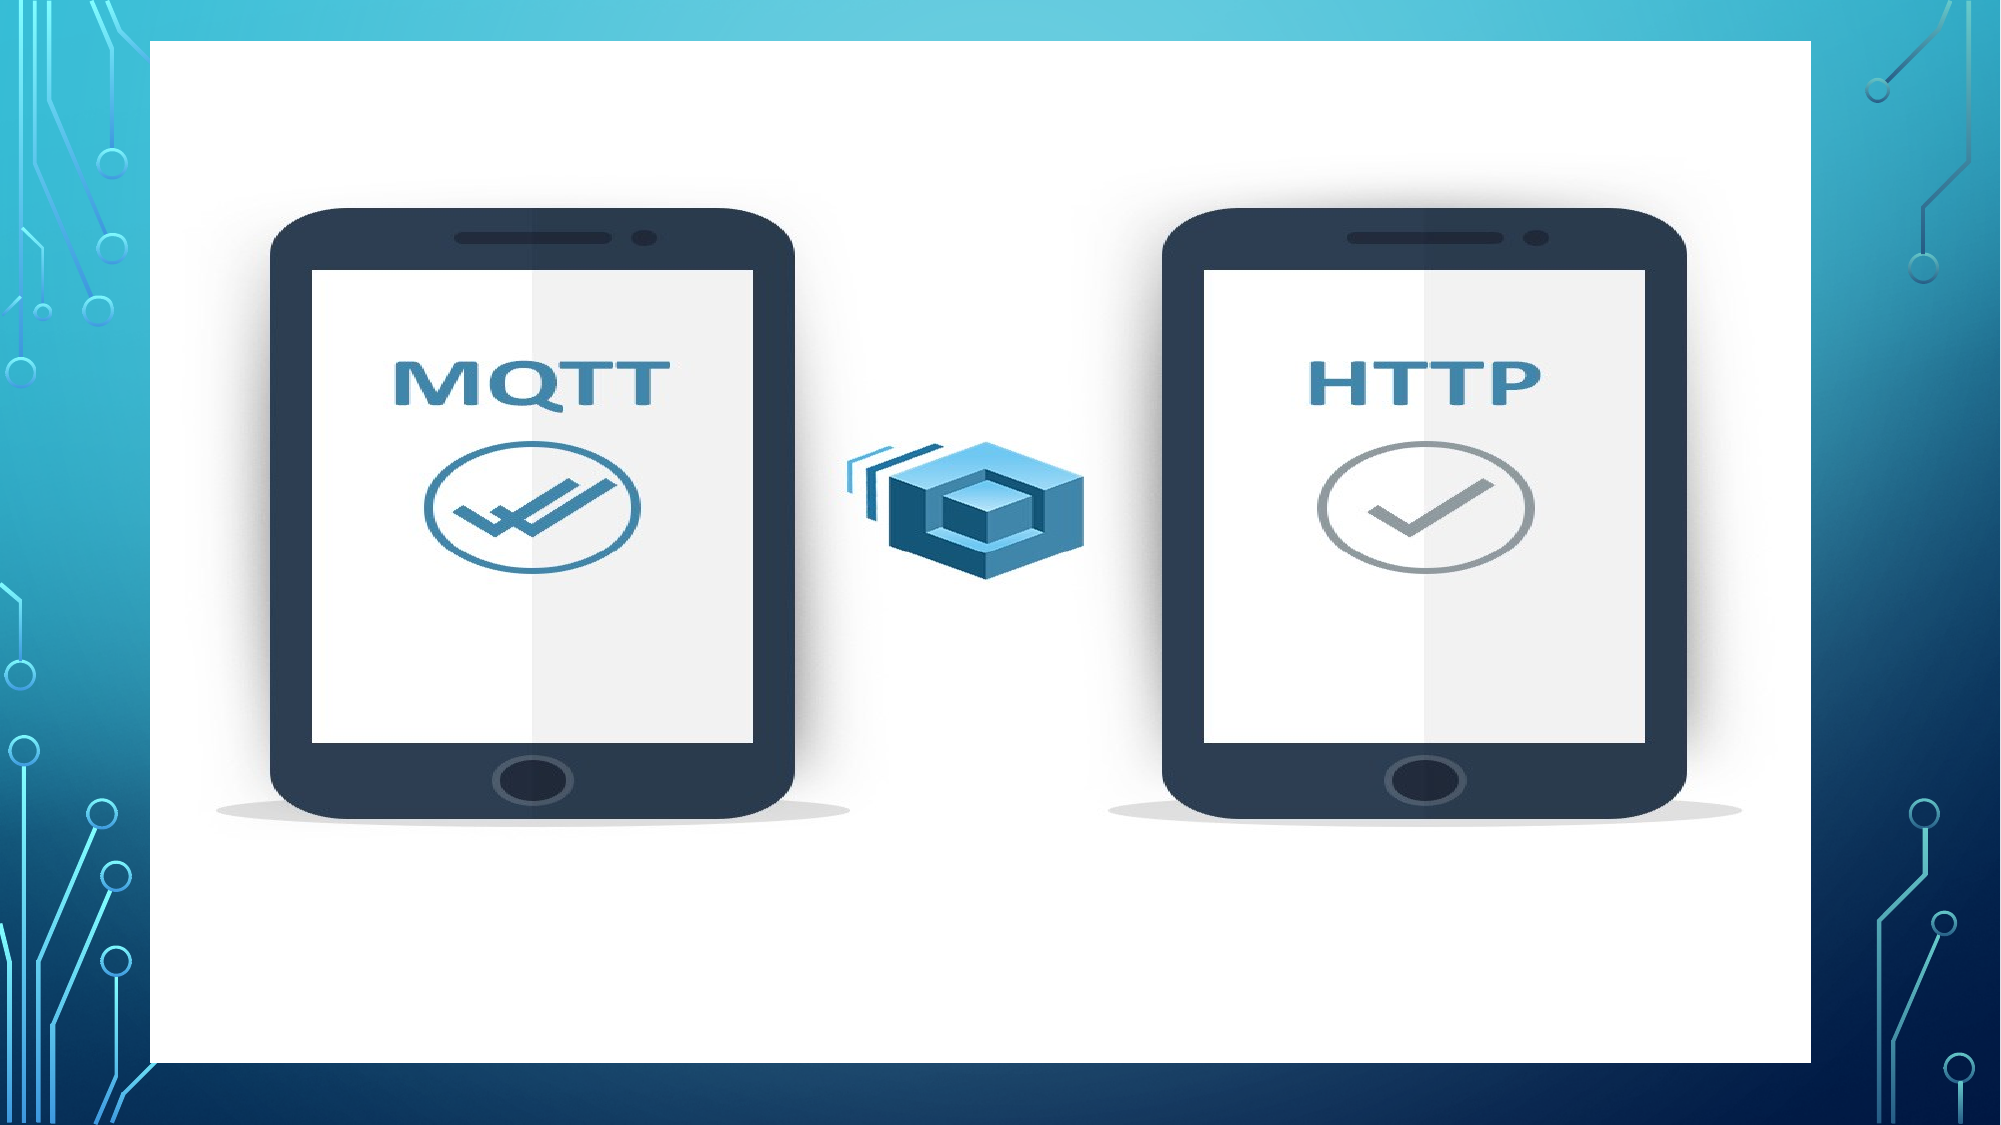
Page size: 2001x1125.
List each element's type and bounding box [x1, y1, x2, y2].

picture [150, 41, 1811, 1063]
